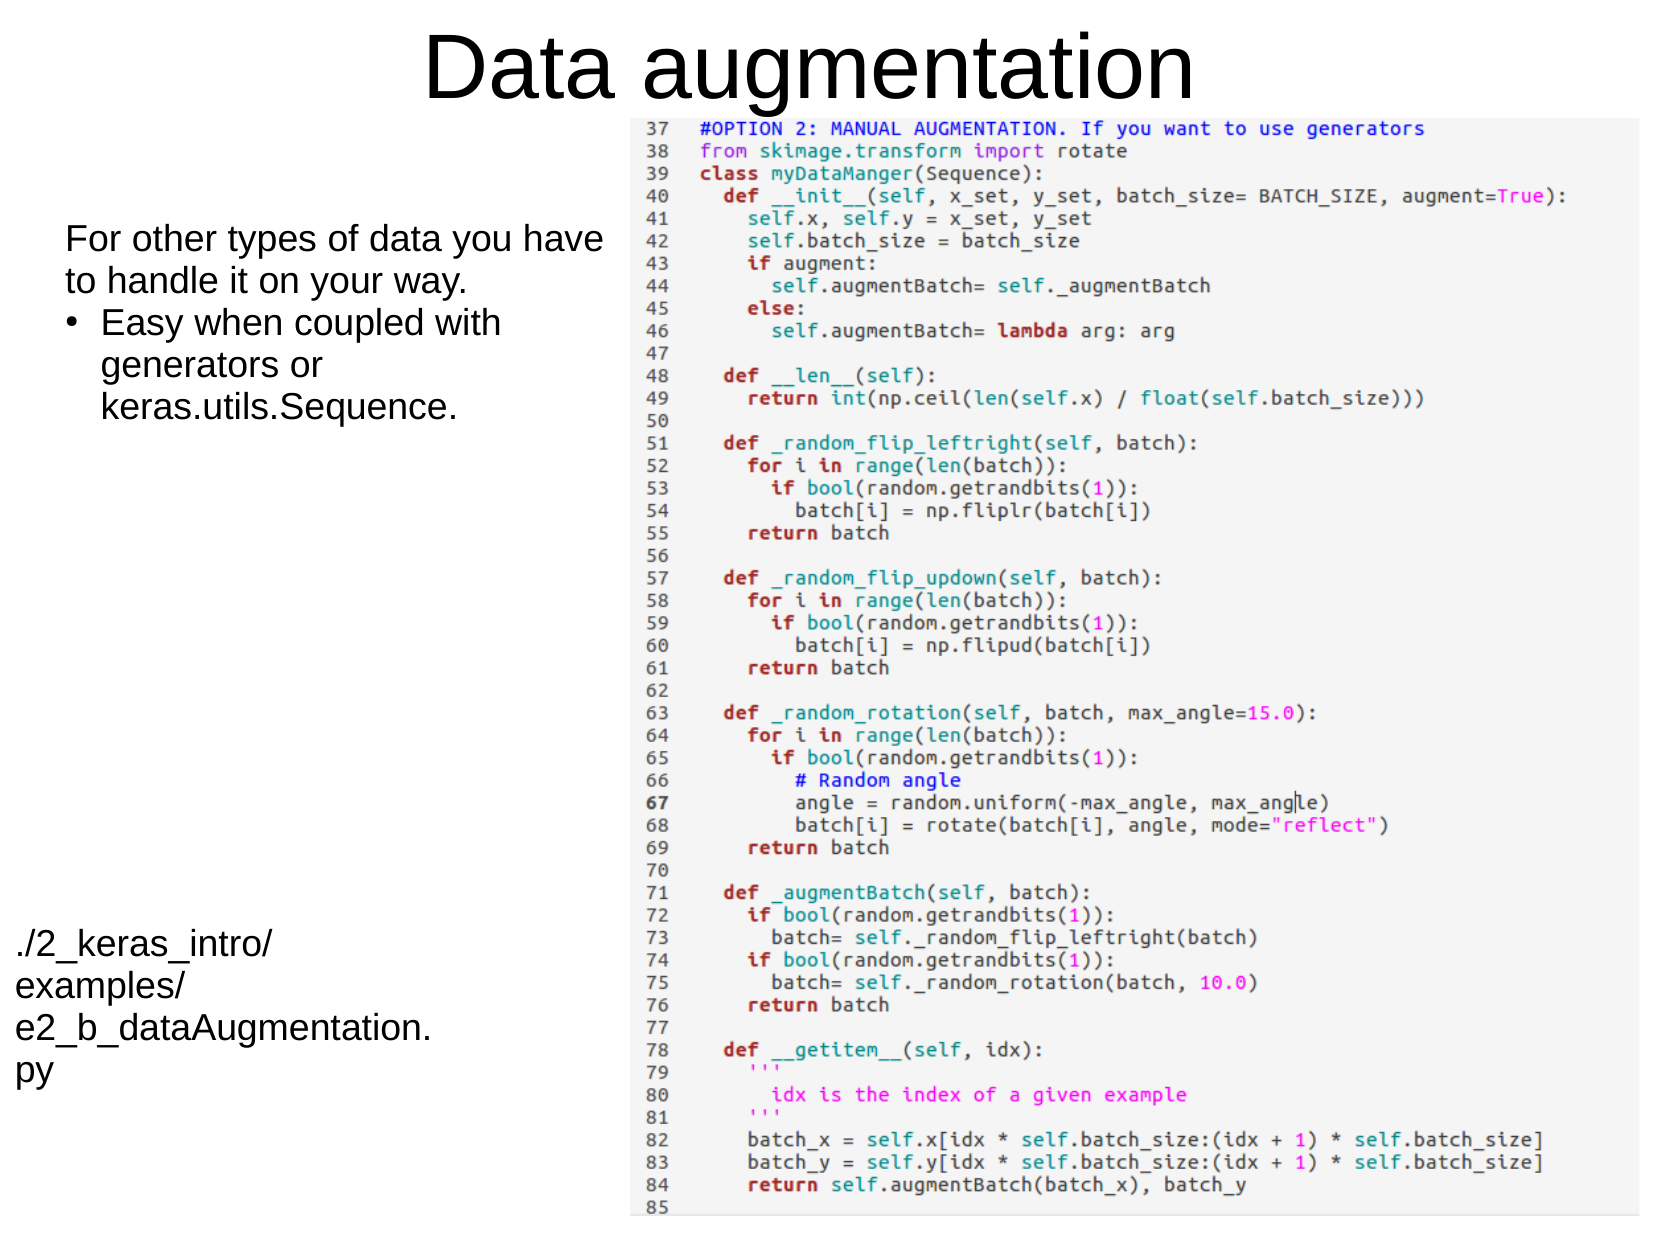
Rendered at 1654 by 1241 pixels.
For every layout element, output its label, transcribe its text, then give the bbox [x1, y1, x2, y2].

text_box ./2_keras_intro/examples/e2_b_dataAugmentation.py [0, 915, 451, 1056]
picture [629, 118, 1640, 1216]
title Data augmentation [120, 15, 1501, 119]
text_box For other types of data you have to handle it on your way. Easy when coupled with generators or keras.utils.Sequence. [15, 210, 629, 496]
